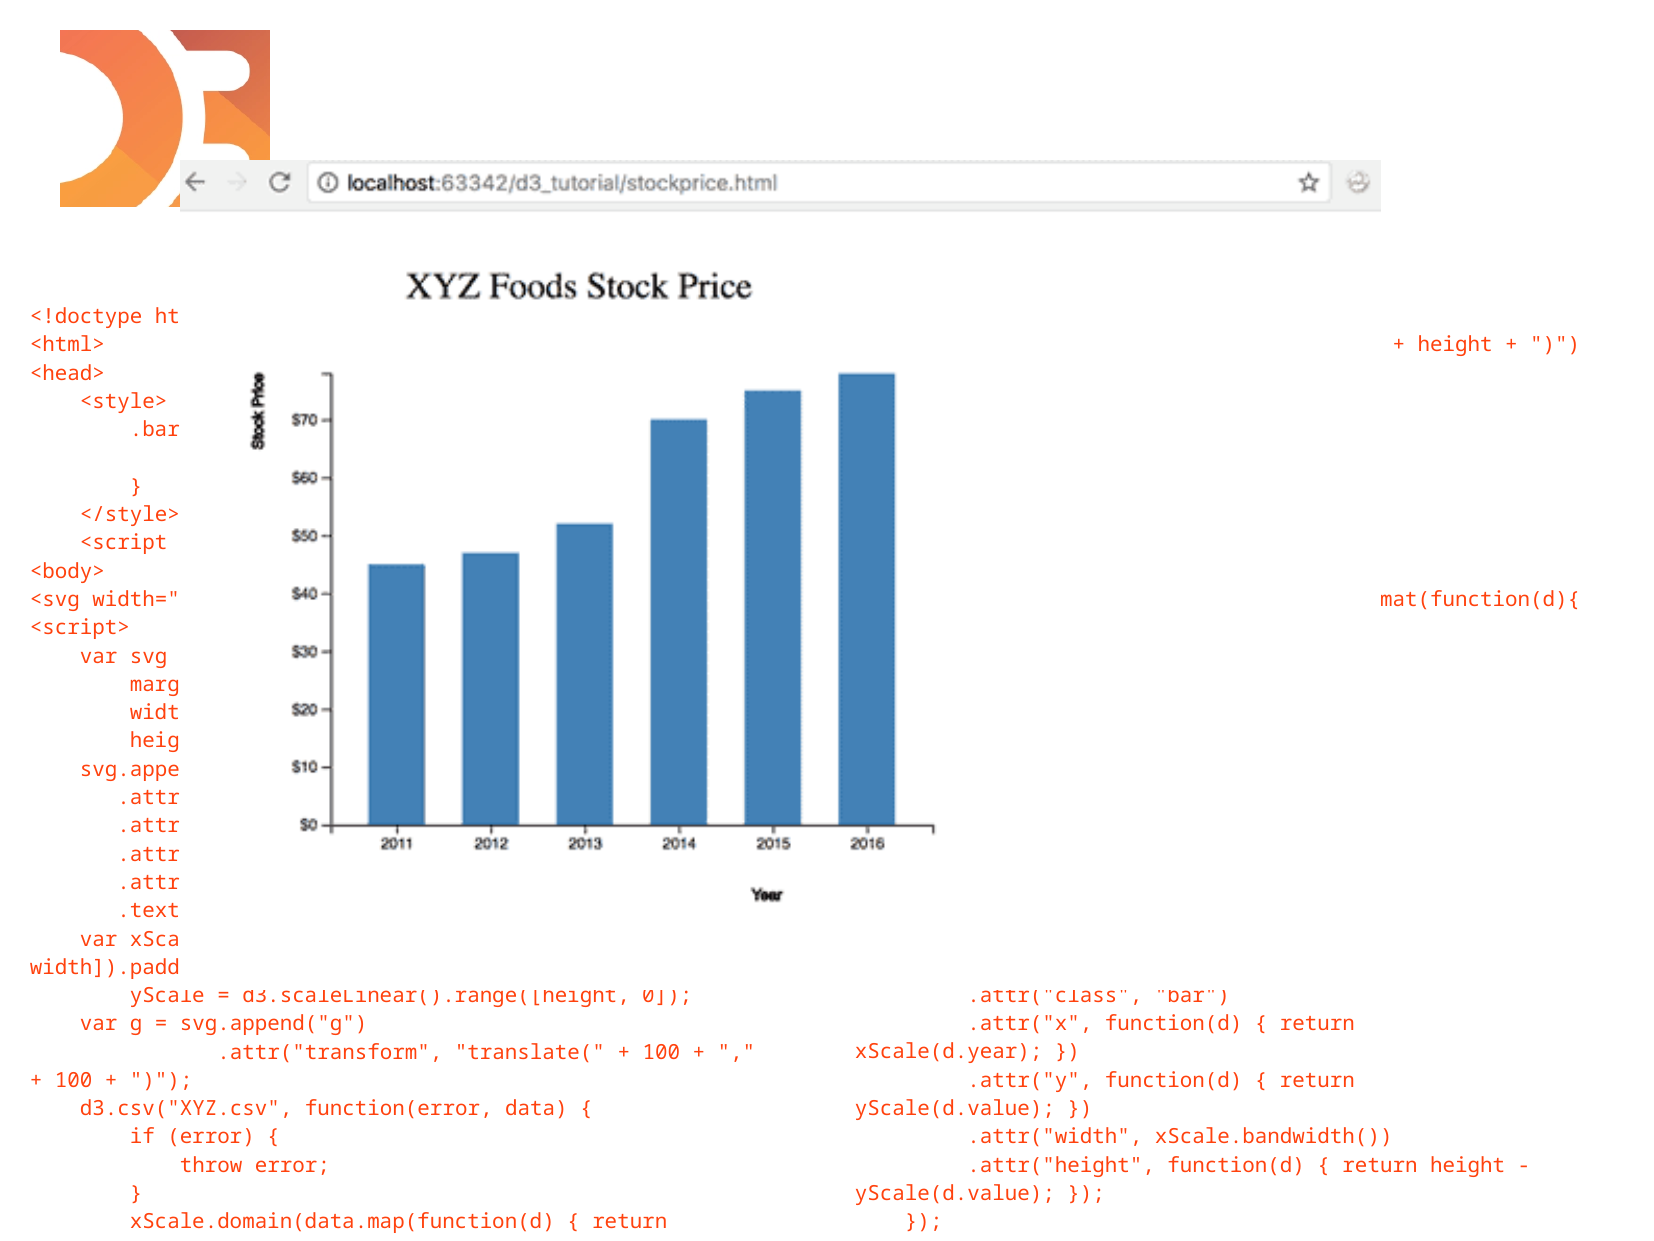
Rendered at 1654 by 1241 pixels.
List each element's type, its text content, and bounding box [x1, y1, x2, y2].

text_box <!doctype html> <html> <head> <style> .bar { fill: steelblue; } </style> <script src="https://d3js.org/d3.v4.min.js"></script> <body> <svg width="600" height="500"></svg> <script> var svg = d3.select("svg"), margin = 200, width = svg.attr("width") - margin, height = svg.attr("height") - margin svg.append("text") .attr("transform", "translate(100,0)") .attr("x", 50) .attr("y", 50) .attr("font-size", "24px") .text("XYZ Foods Stock Price") var xScale = d3.scaleBand().range([0, width]).padding(0.4), yScale = d3.scaleLinear().range([height, 0]); var g = svg.append("g") .attr("transform", "translate(" + 100 + "," + 100 + ")"); d3.csv("XYZ.csv", function(error, data) { if (error) { throw error; } xScale.domain(data.map(function(d) { return d.year; })); yScale.domain([0, d3.max(data, function(d) { return d.value; })]); g.append("g") [15, 294, 781, 1241]
text_box .attr("transform", "translate(0," + height + ")") .call(d3.axisBottom(xScale)) .append("text") .attr("y", height - 250) .attr("x", width - 100) .attr("text-anchor", "end") .attr("stroke", "black") .text("Year"); g.append("g") .call(d3.axisLeft(yScale).tickFormat(function(d){ return "$" + d; }) .ticks(10)) .append("text") .attr("transform", "rotate(-90)") .attr("y", 6) .attr("dy", "-5.1em") .attr("text-anchor", "end") .attr("stroke", "black") .text("Stock Price"); g.selectAll(".bar") .data(data) .enter().append("rect") .attr("class", "bar") .attr("x", function(d) { return xScale(d.year); }) .attr("y", function(d) { return yScale(d.value); }) .attr("width", xScale.bandwidth()) .attr("height", function(d) { return height - yScale(d.value); }); }); </script> </body> </html> [840, 293, 1606, 1241]
picture [60, 30, 1381, 991]
